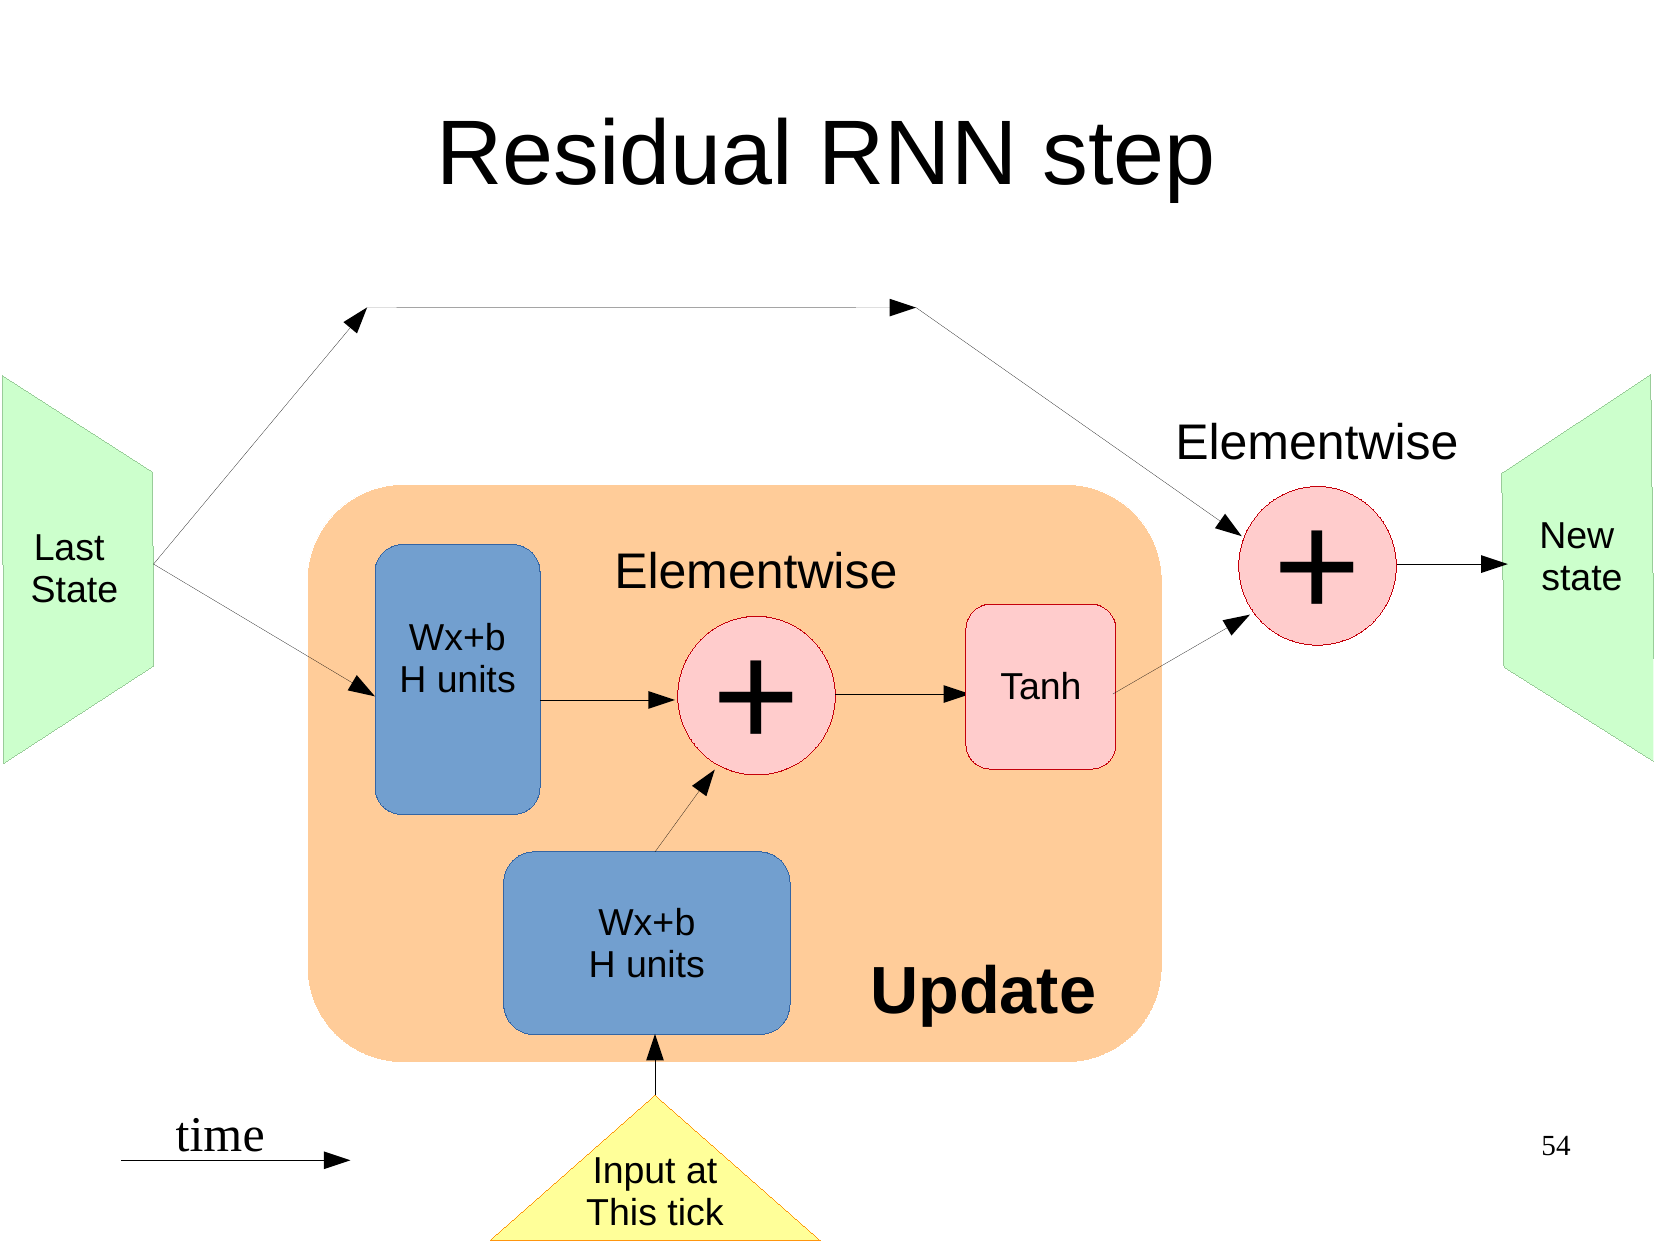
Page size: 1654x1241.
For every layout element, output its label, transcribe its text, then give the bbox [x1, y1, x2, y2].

text_box New state [1483, 507, 1654, 606]
text_box [2, 375, 153, 519]
text_box Update [855, 945, 1112, 1035]
text_box Input at This tick [490, 1095, 821, 1241]
text_box [307, 484, 1163, 1063]
text_box [1501, 374, 1653, 507]
text_box + [677, 616, 836, 775]
text_box Wx+b H units [503, 851, 791, 1035]
text_box Wx+b H units [375, 544, 541, 815]
text_box [1503, 606, 1654, 762]
text_box [3, 661, 154, 764]
text_box Elementwise [1160, 406, 1474, 478]
title Residual RNN step [82, 49, 1571, 257]
text_box time [160, 1107, 280, 1164]
text_box + [1238, 486, 1397, 646]
text_box Elementwise [599, 536, 913, 608]
text_box Tanh [965, 604, 1116, 770]
text_box Last State [0, 519, 169, 661]
